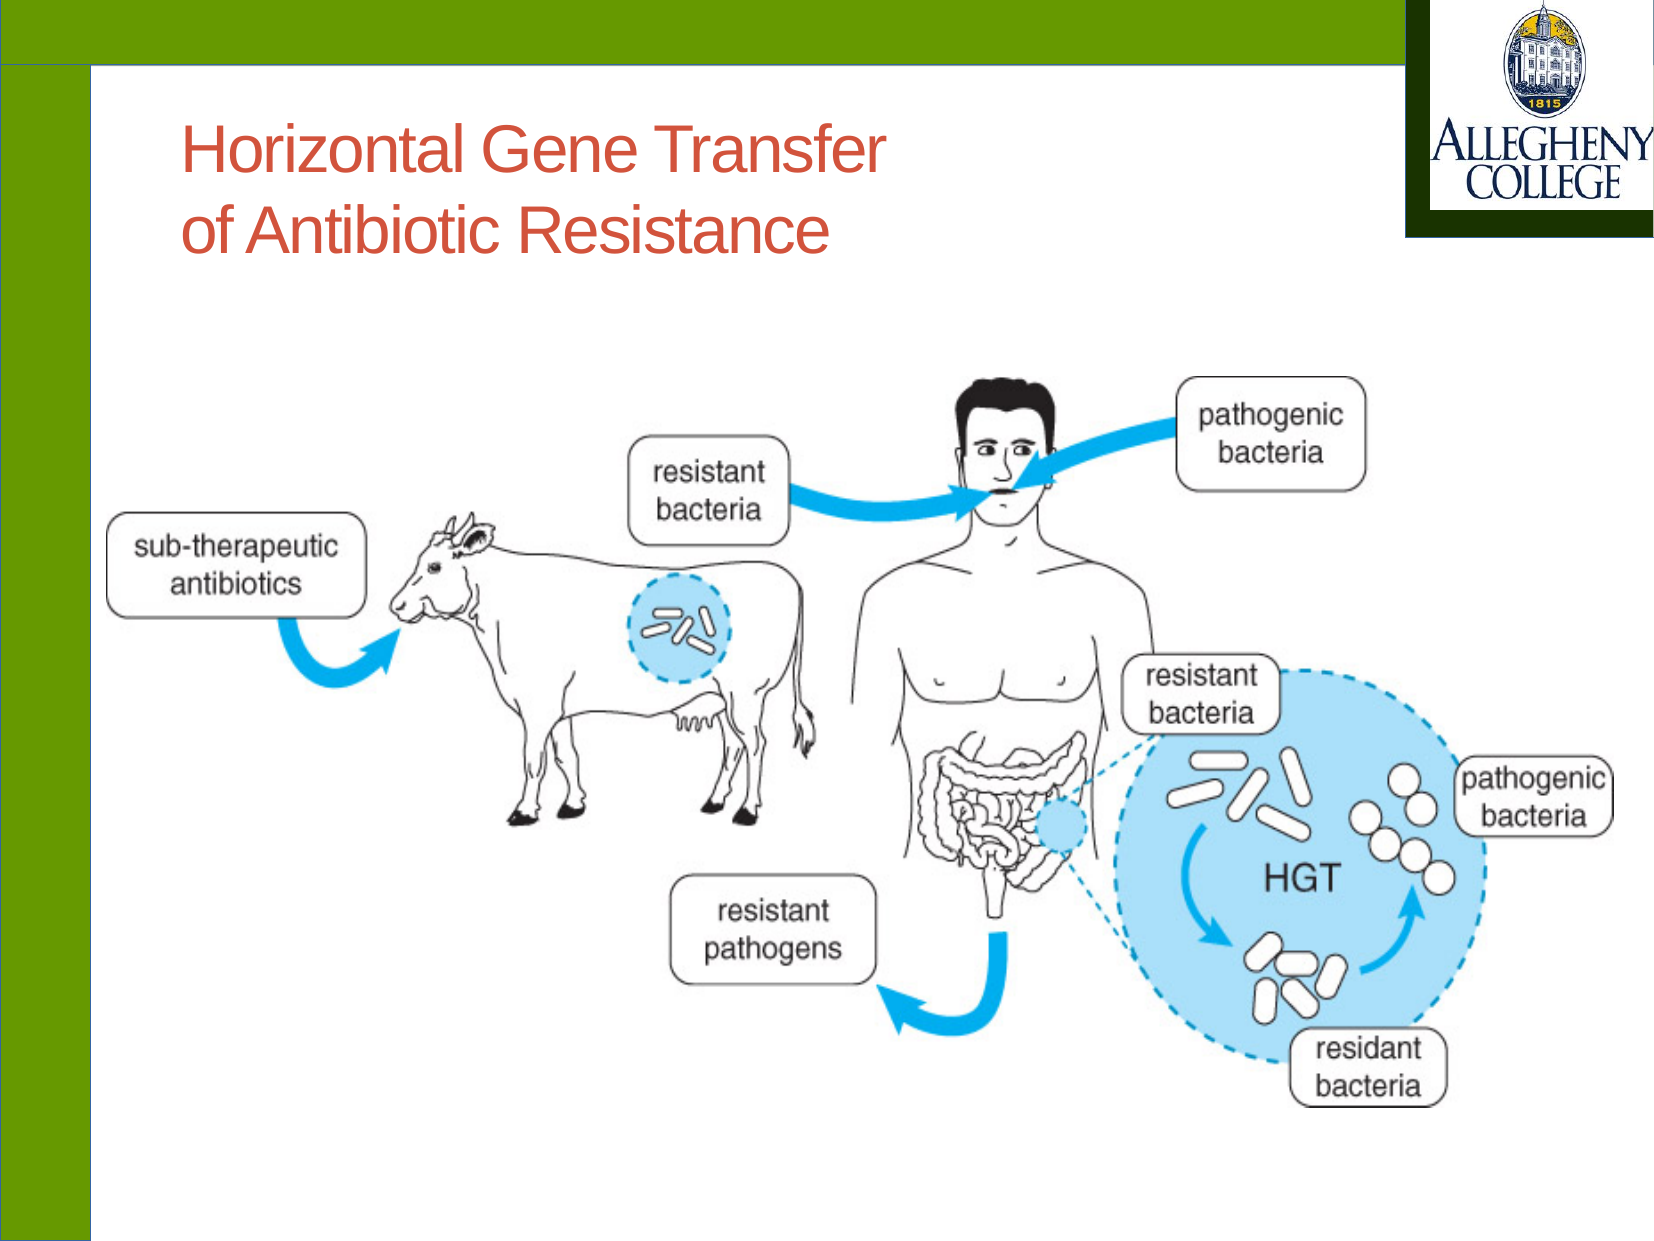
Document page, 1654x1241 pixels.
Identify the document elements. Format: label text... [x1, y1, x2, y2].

title Horizontal Gene Transfer of Antibiotic Resistance [165, 96, 1066, 276]
text_box [0, 0, 1654, 1241]
picture [106, 295, 1614, 1189]
picture [1430, 0, 1654, 210]
